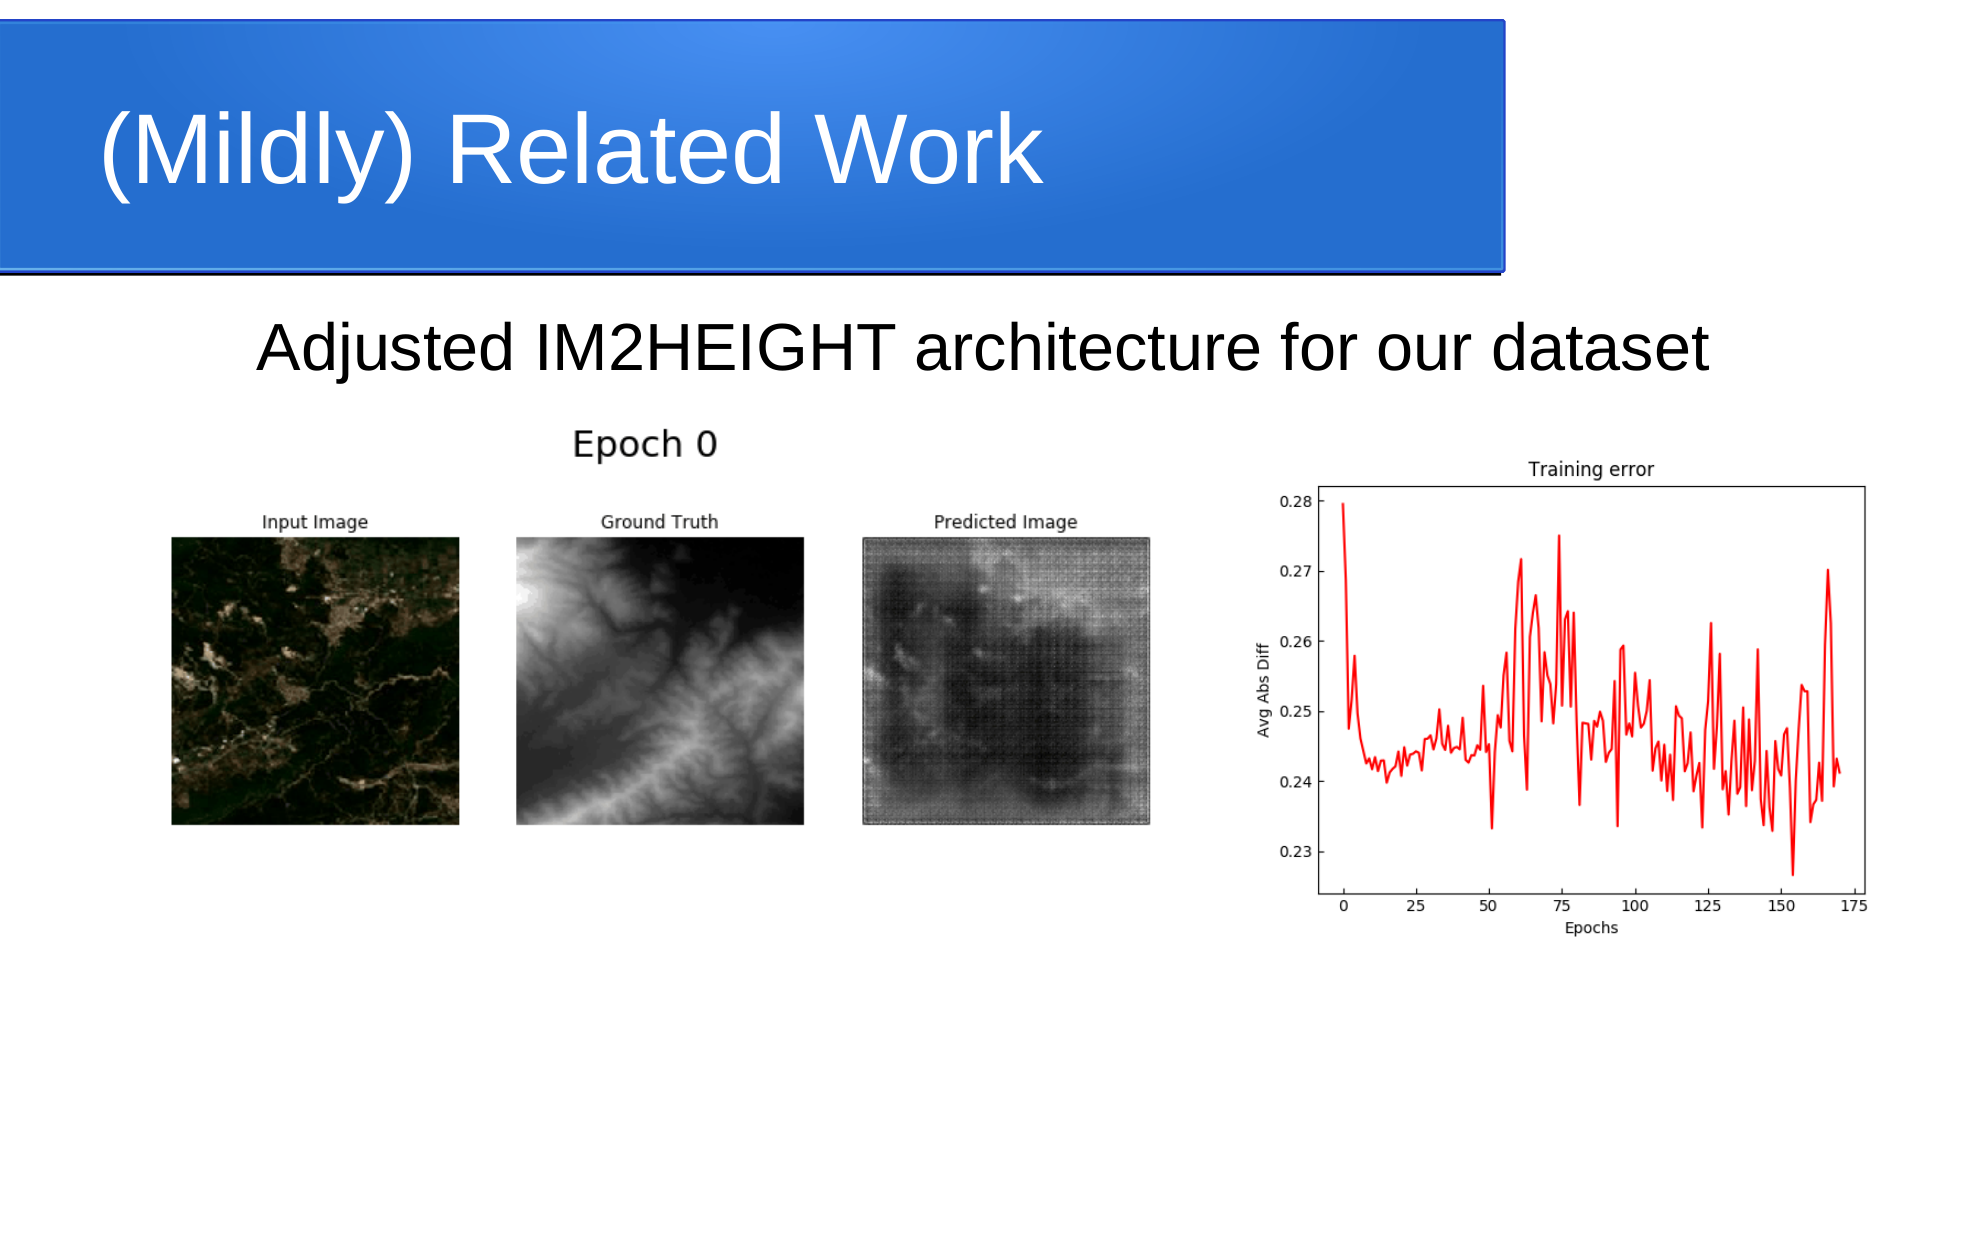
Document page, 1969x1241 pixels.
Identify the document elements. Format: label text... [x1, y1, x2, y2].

title (Mildly) Related Work [98, 47, 1470, 252]
picture [14, 423, 1935, 952]
text_box Adjusted IM2HEIGHT architecture for our dataset [0, 272, 1969, 423]
